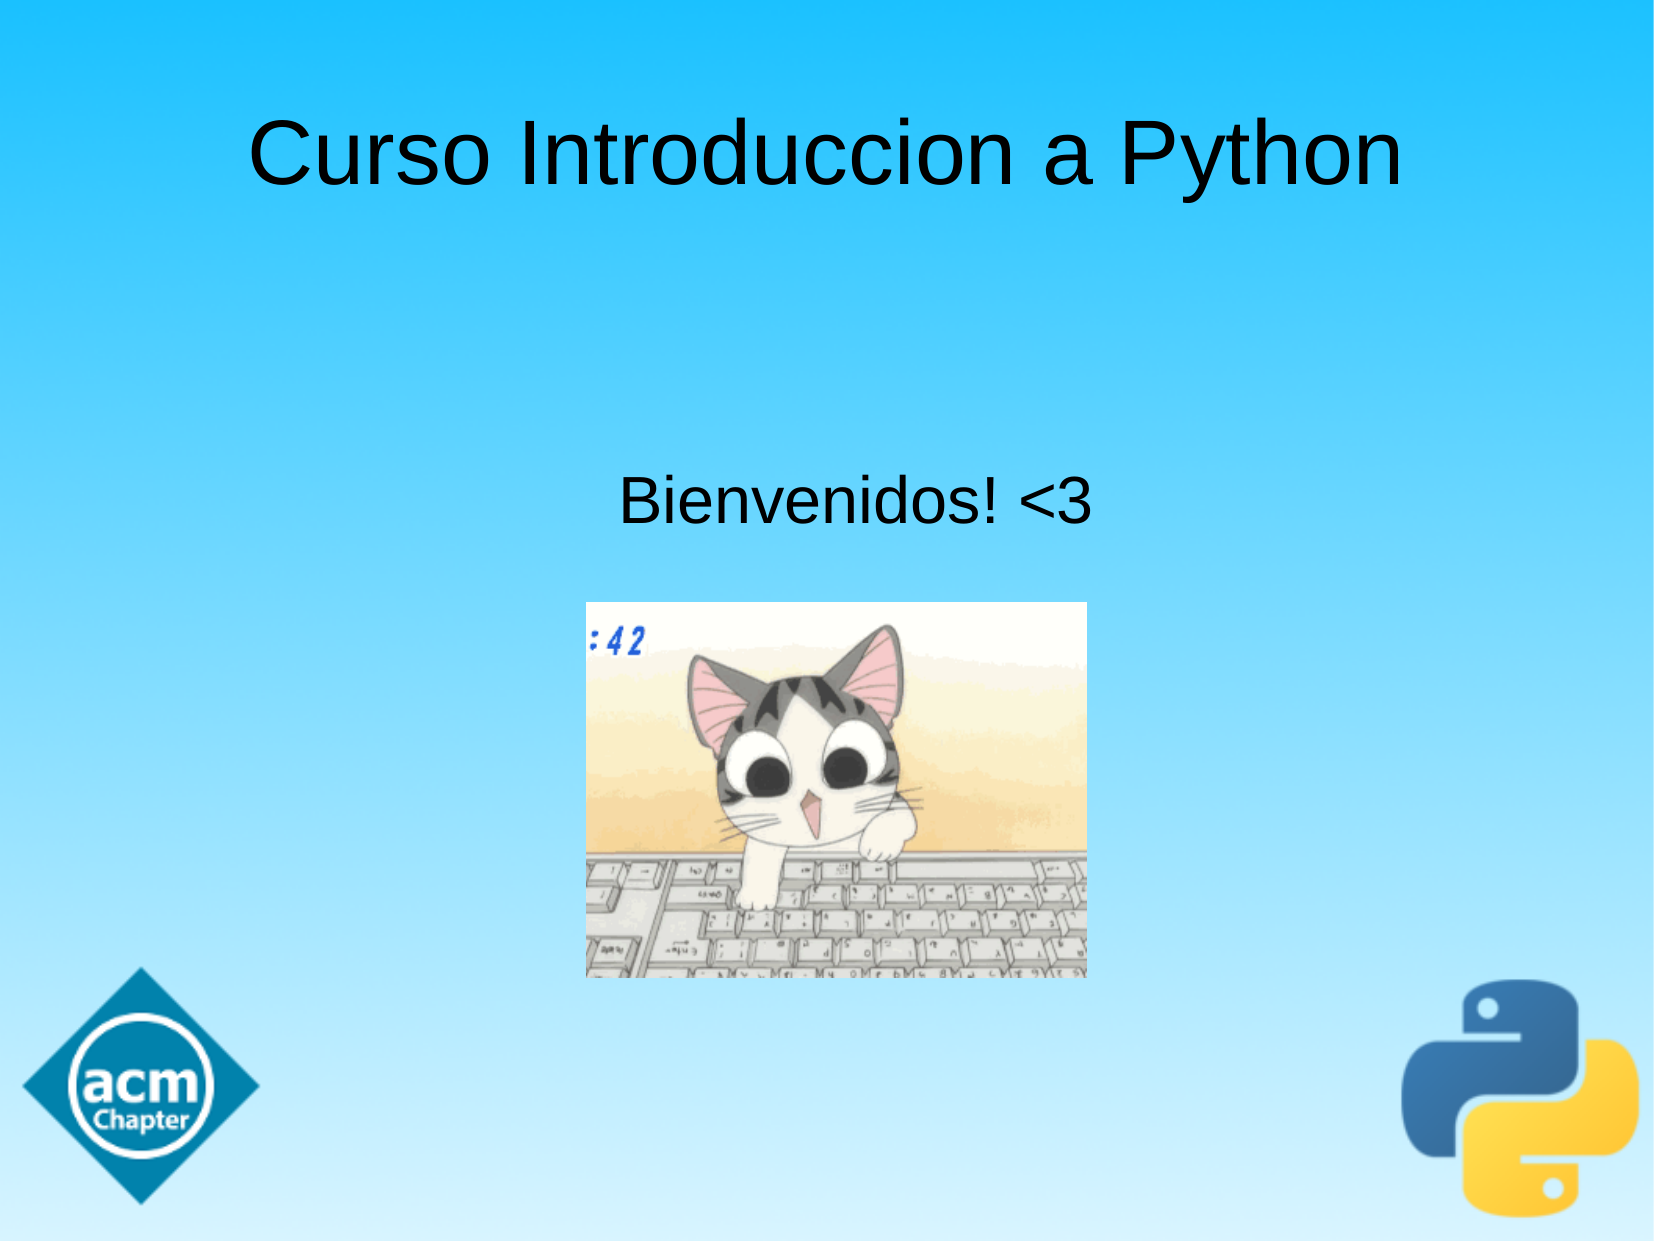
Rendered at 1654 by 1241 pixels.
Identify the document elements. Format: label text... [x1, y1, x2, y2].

subtitle Bienvenidos! <3 [401, 280, 1312, 721]
picture [0, 0, 1654, 1241]
title Curso Introduccion a Python [82, 49, 1571, 257]
